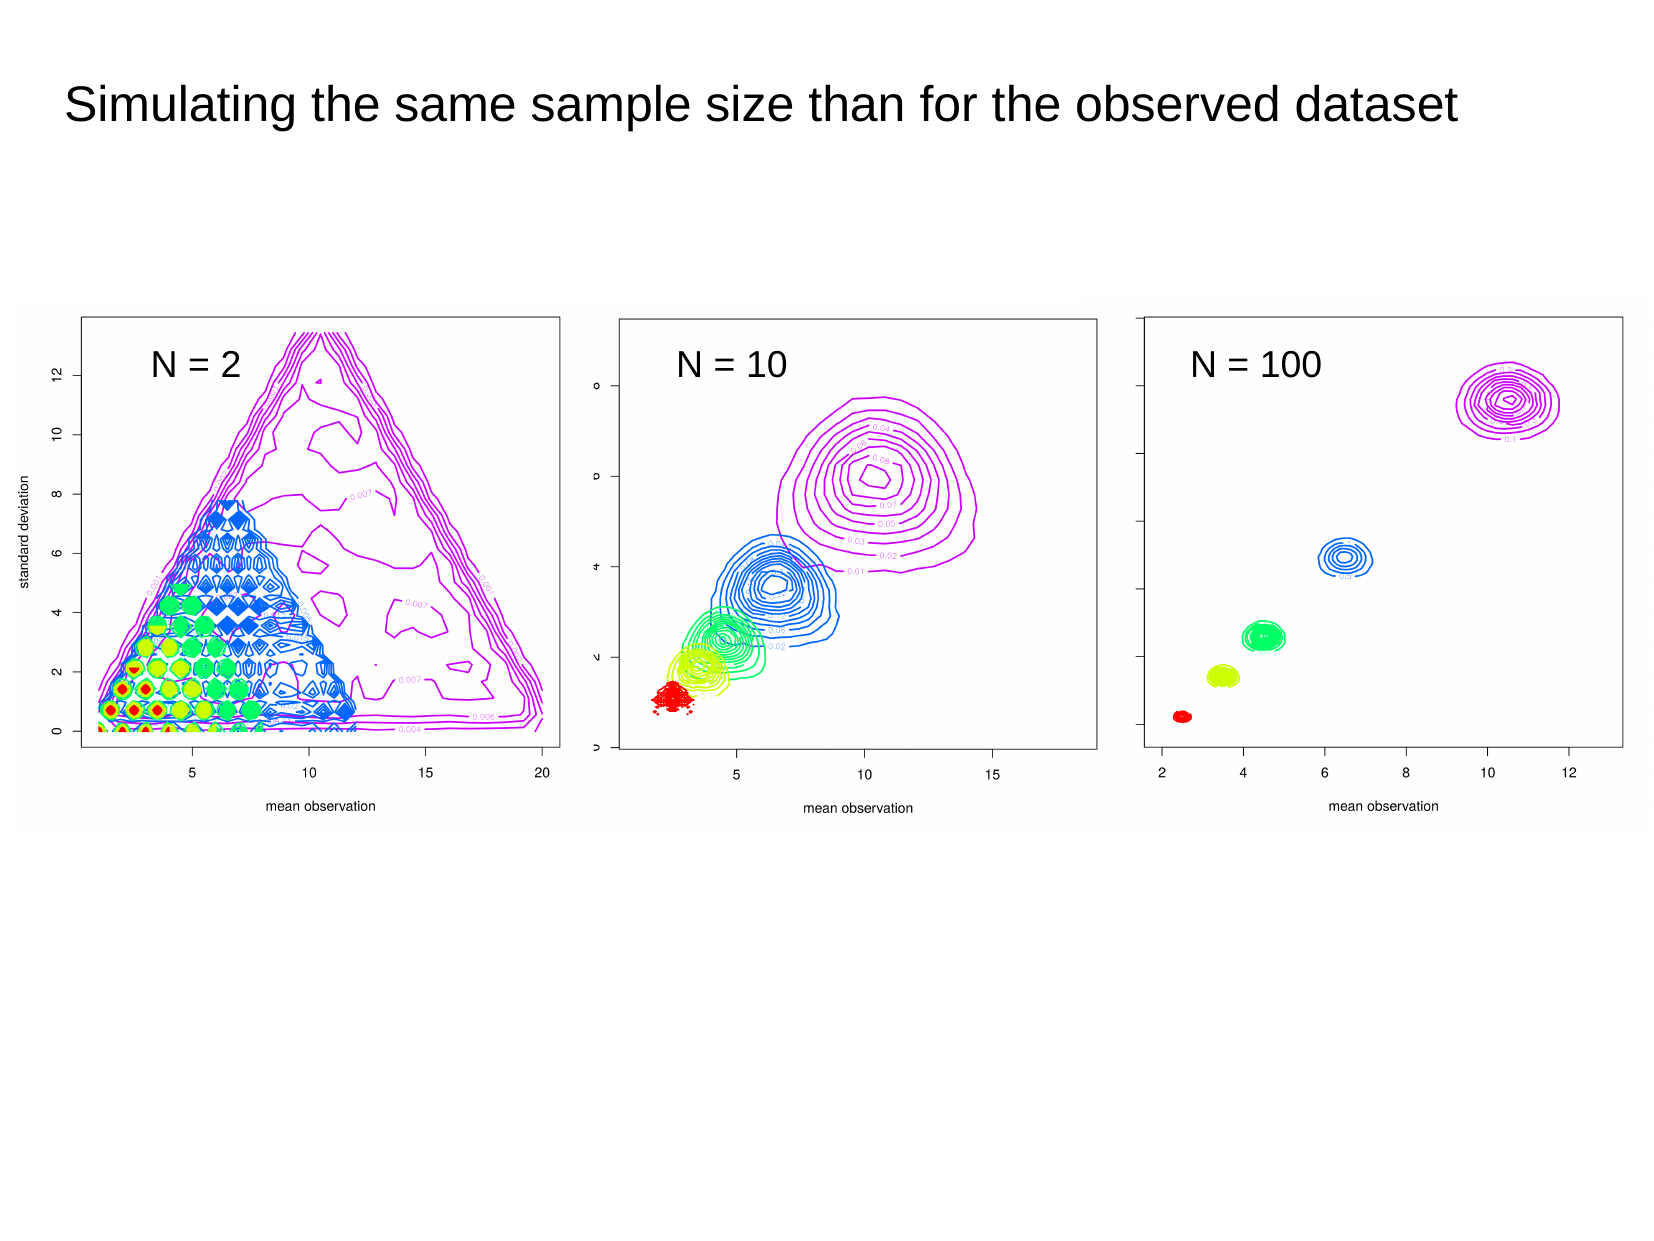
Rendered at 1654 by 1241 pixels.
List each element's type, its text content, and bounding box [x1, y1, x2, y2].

text_box N = 2 [135, 336, 257, 394]
text_box Simulating the same sample size than for the observed dataset [49, 68, 1628, 251]
text_box N = 10 [661, 336, 803, 394]
picture [13, 293, 1654, 834]
text_box N = 100 [1175, 336, 1338, 394]
